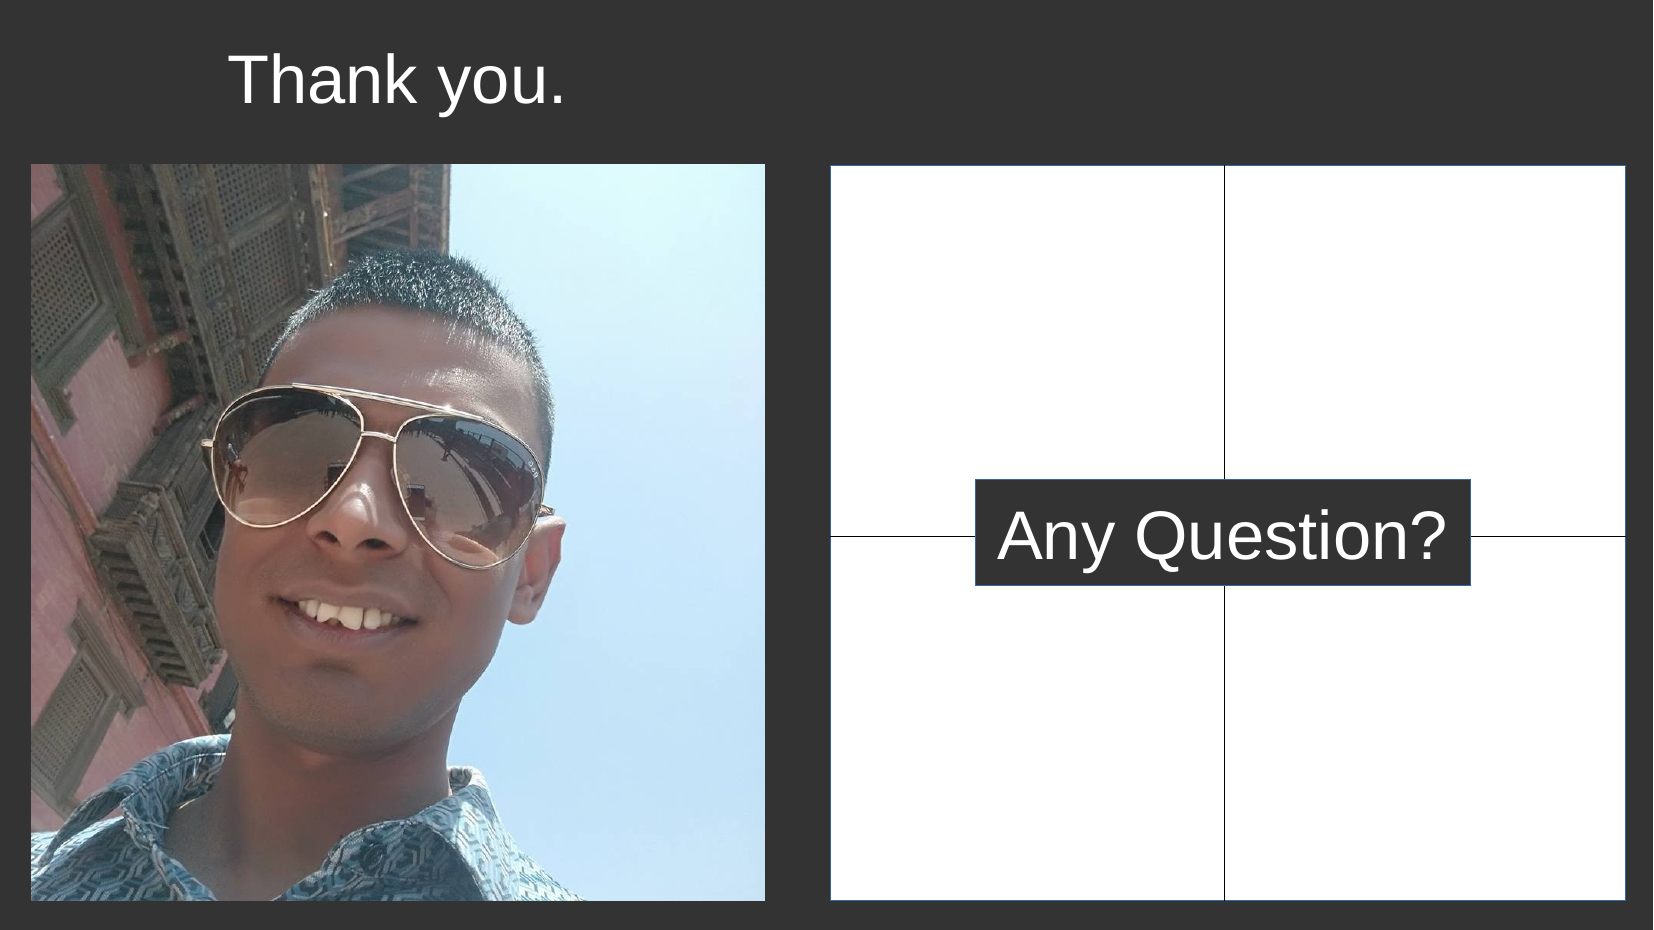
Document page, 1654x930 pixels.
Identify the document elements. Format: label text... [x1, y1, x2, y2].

text_box [830, 165, 1626, 901]
picture [31, 164, 766, 901]
title Thank you. [30, 1, 766, 157]
title Any Question? [990, 497, 1456, 575]
